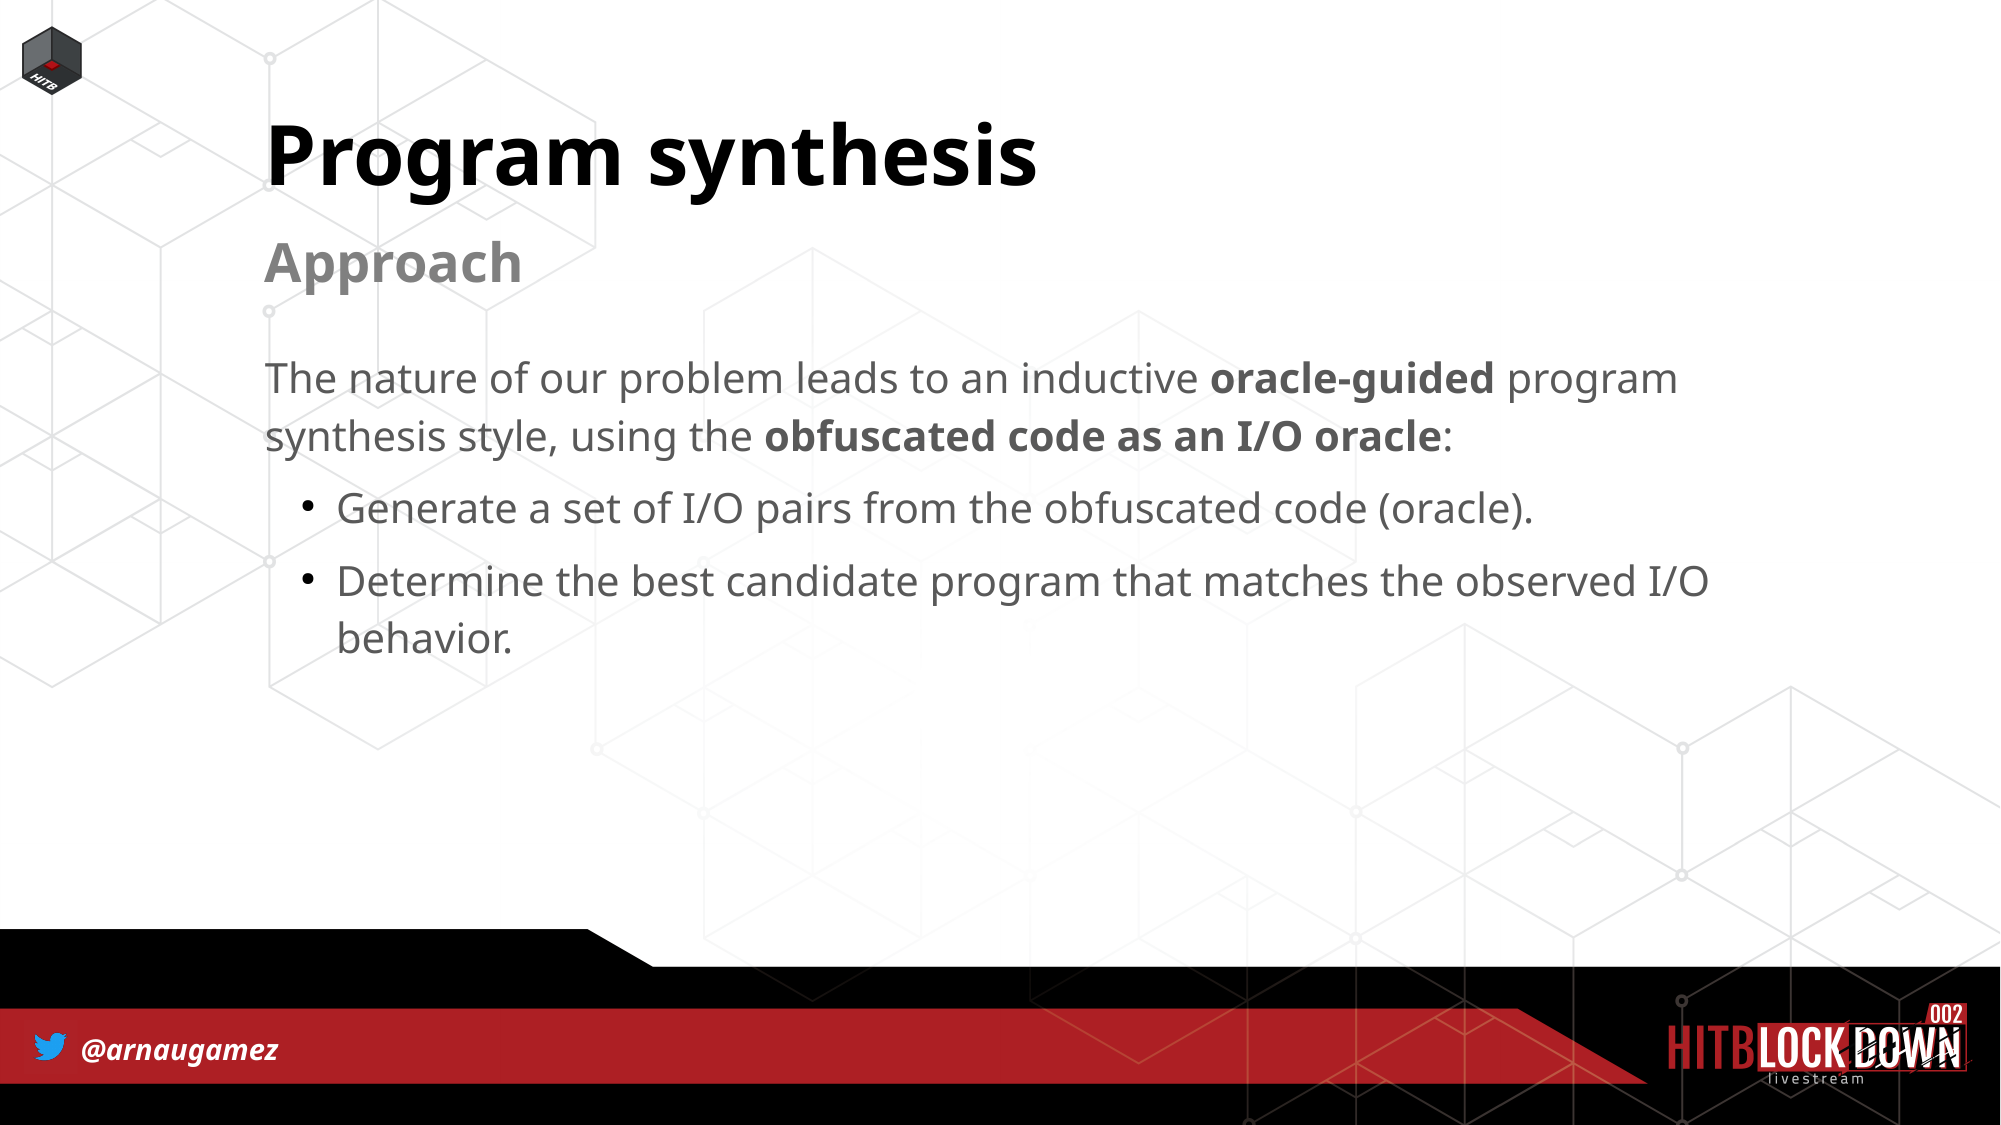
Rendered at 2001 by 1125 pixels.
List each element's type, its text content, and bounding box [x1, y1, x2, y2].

title Program synthesis [249, 108, 1750, 210]
text_box The nature of our problem leads to an inductive oracle-guided program synthesis style, using the obfuscated code as an I/O oracle: Generate a set of I/O pairs from the obfuscated code (oracle). Determine the best candidate program that matches the observed I/O behavior. [250, 336, 1751, 871]
picture [0, 0, 2001, 1125]
text_box Approach [249, 227, 1790, 322]
